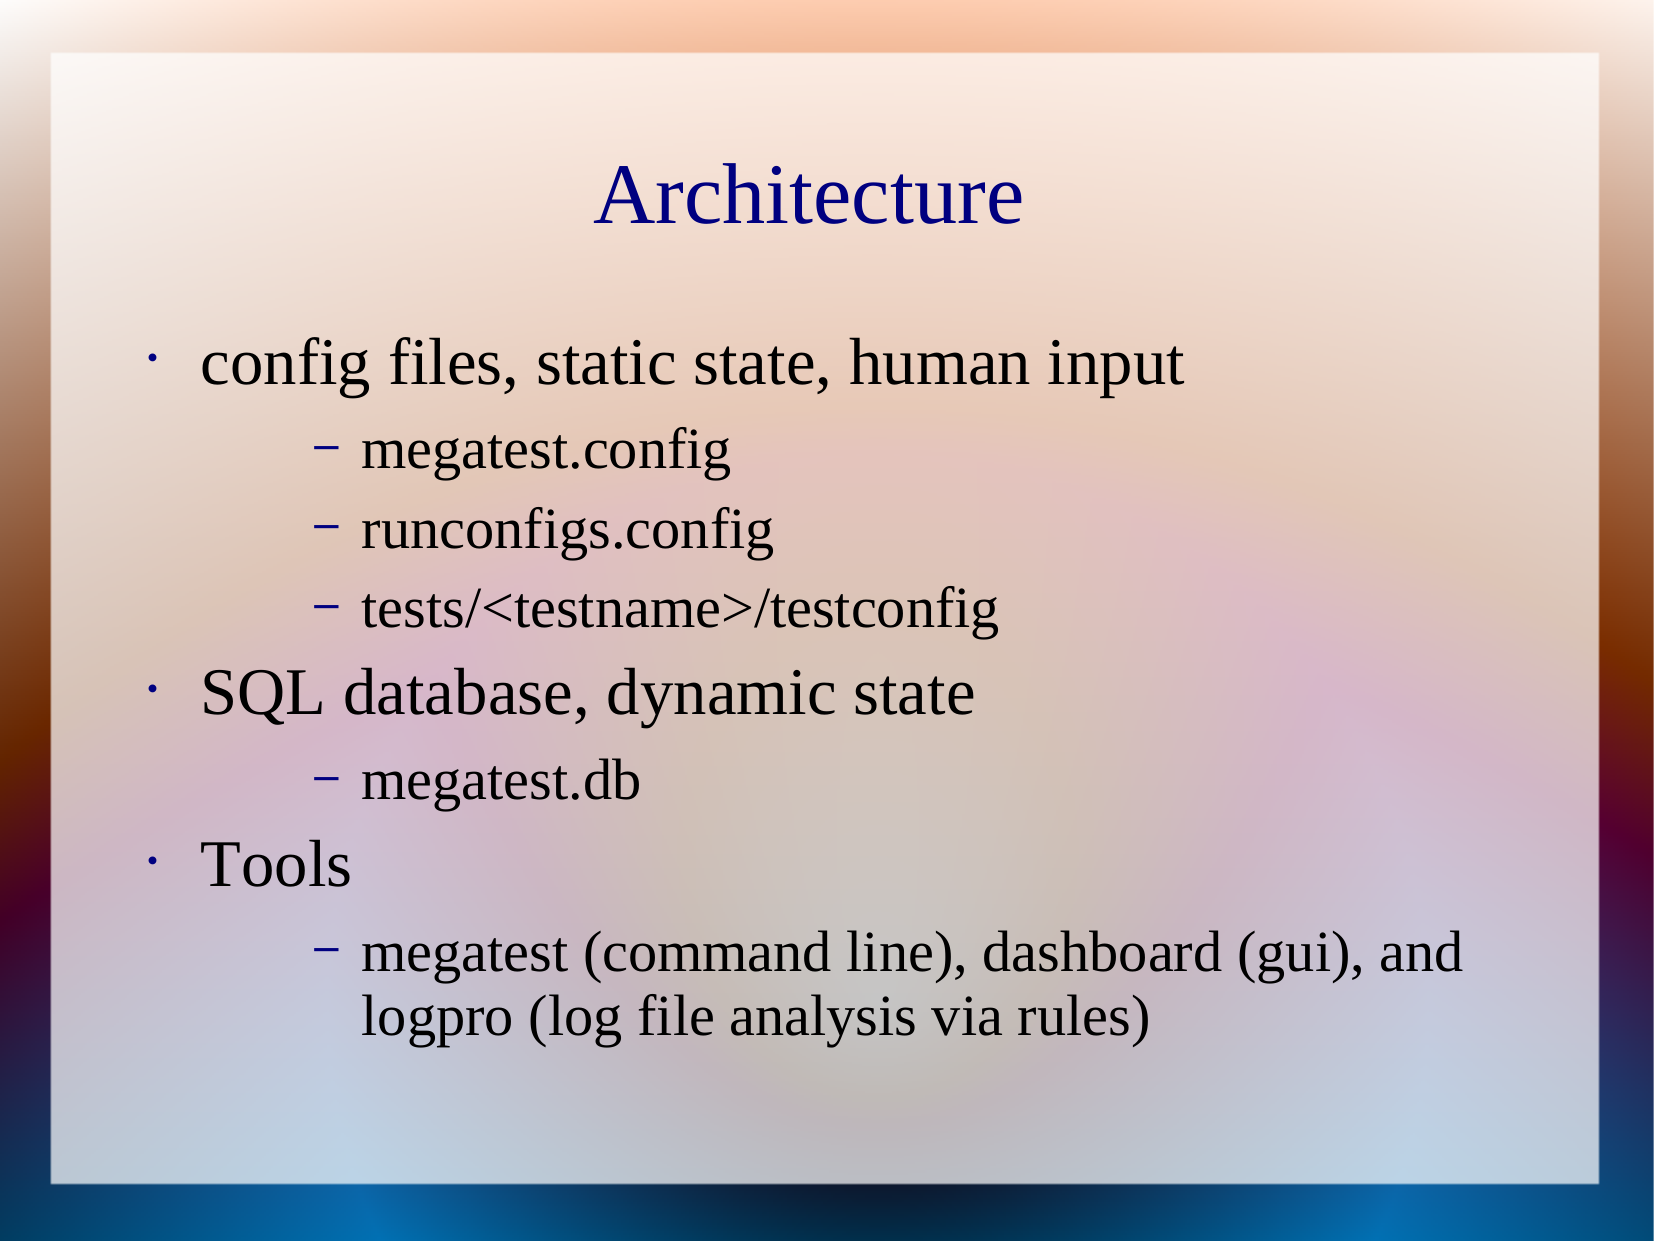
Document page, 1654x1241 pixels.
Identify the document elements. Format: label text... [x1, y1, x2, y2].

list config files, static state, human input megatest.config runconfigs.config tests/<testname>/testconfig SQL database, dynamic state megatest.db Tools megatest (command line), dashboard (gui), and logpro (log file analysis via rules) [129, 324, 1489, 1118]
picture [0, 0, 1654, 1241]
title Architecture [82, 90, 1536, 298]
